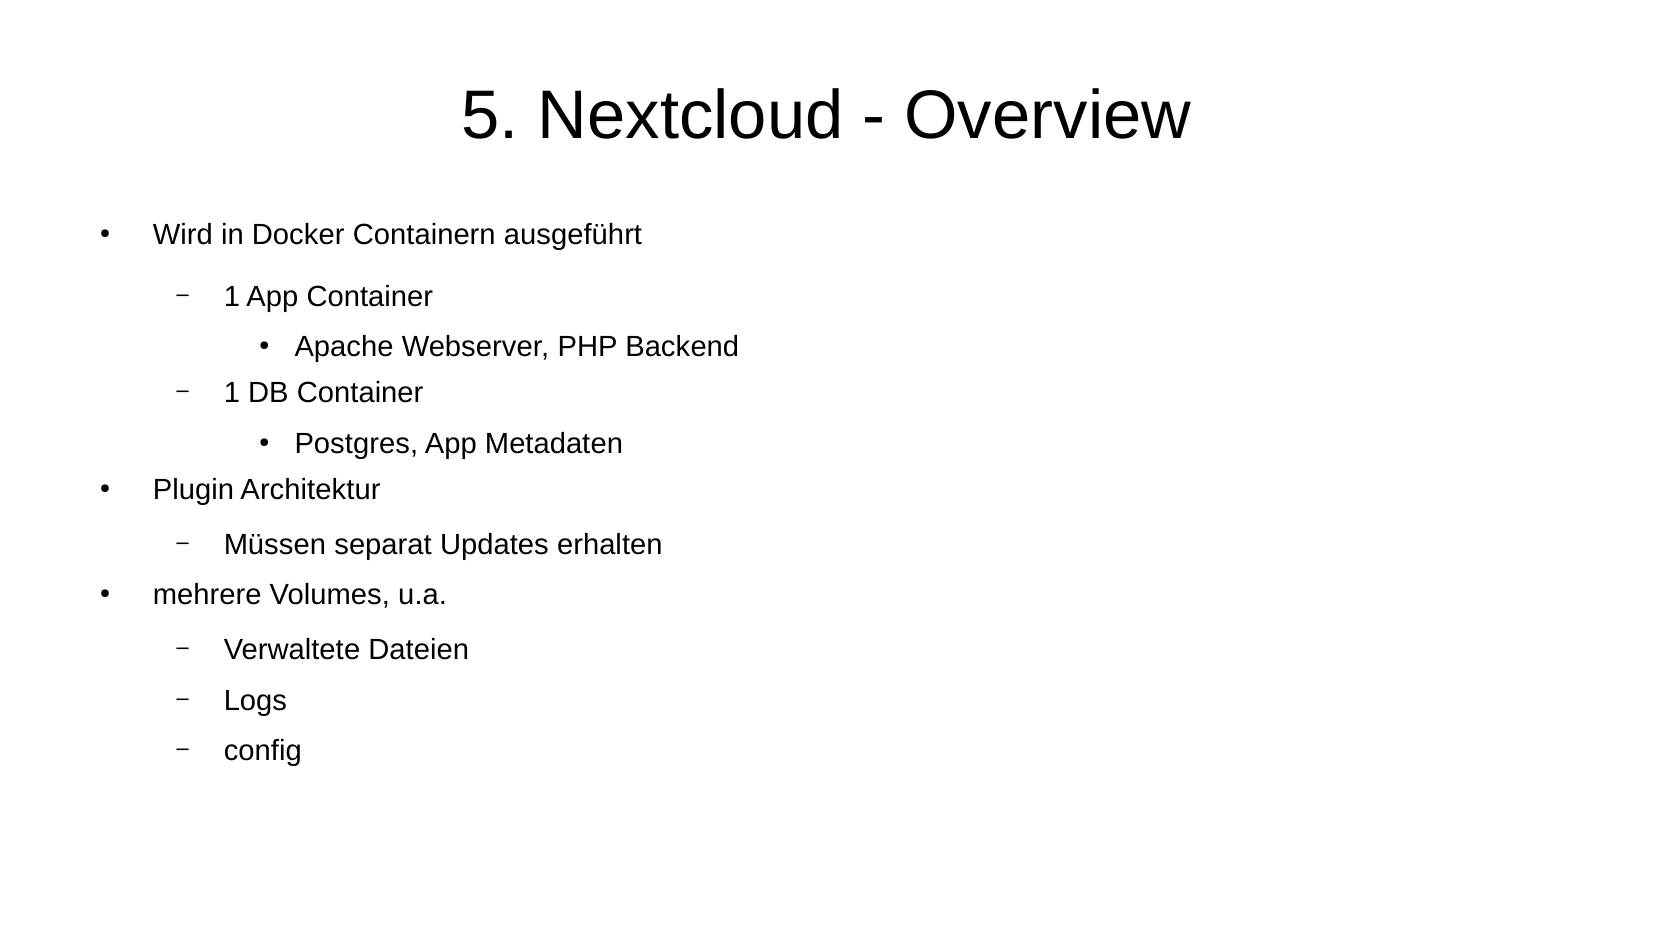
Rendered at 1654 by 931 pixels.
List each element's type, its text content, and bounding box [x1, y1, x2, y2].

list Wird in Docker Containern ausgeführt 1 App Container Apache Webserver, PHP Backend 1 DB Container Postgres, App Metadaten Plugin Architektur Müssen separat Updates erhalten mehrere Volumes, u.a. Verwaltete Dateien Logs config [82, 217, 1571, 886]
title 5. Nextcloud - Overview [82, 37, 1571, 193]
